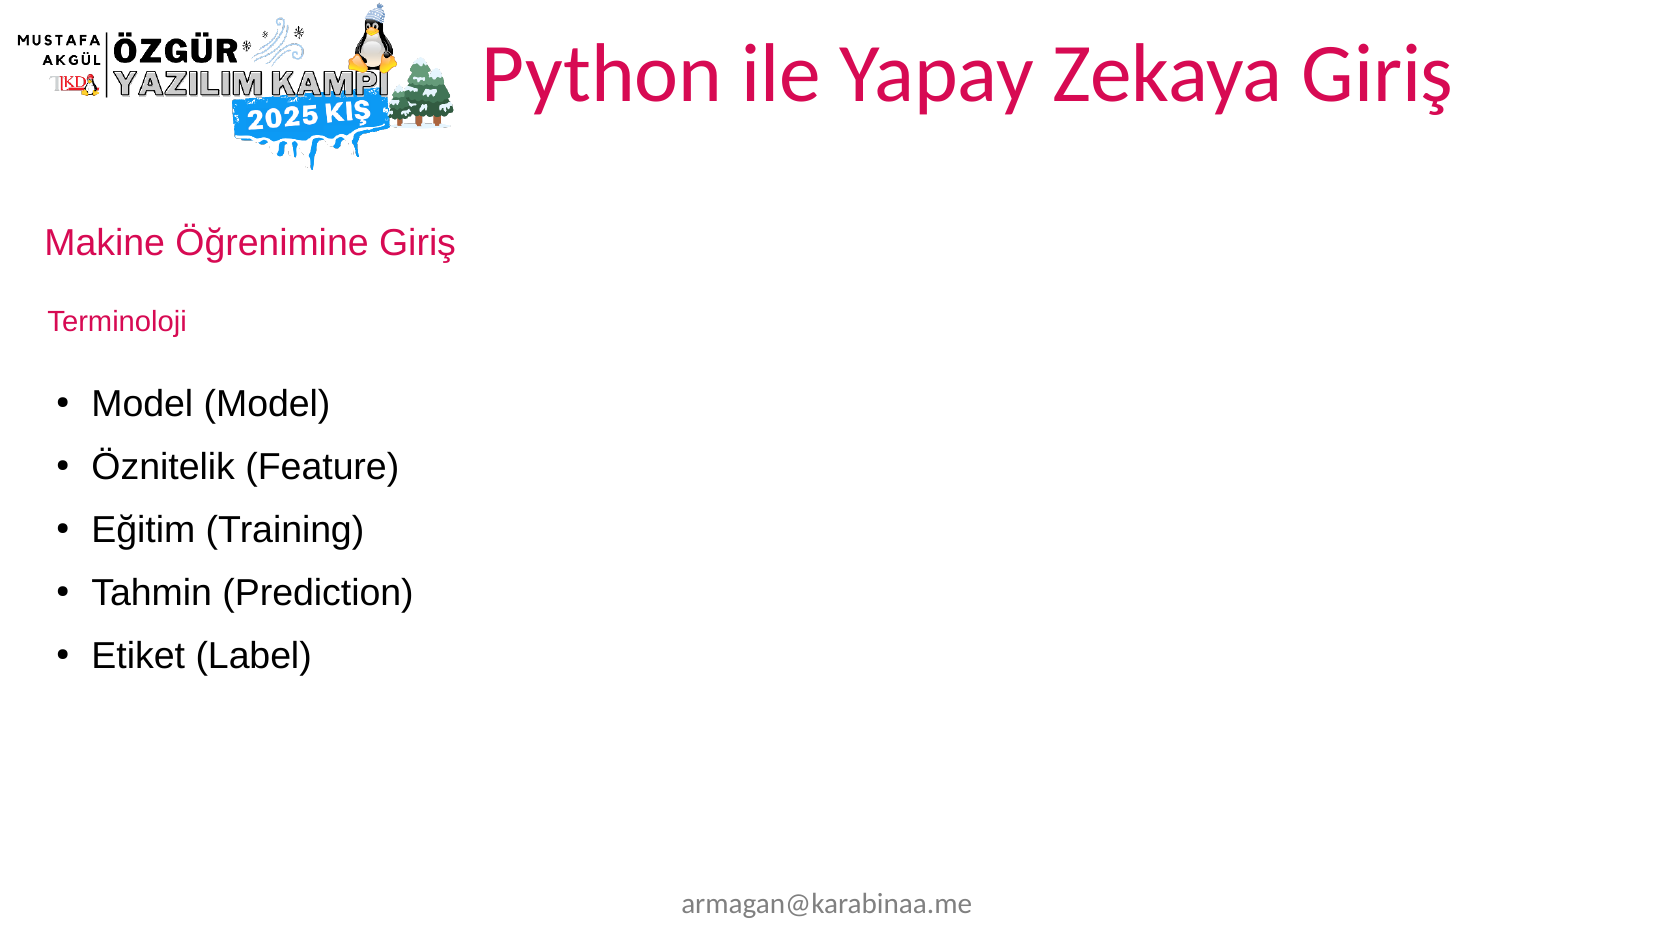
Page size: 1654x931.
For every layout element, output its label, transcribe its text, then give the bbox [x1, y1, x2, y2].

picture [0, 0, 463, 177]
text_box Makine Öğrenimine Giriş [29, 213, 854, 271]
text_box Model (Model) Öznitelik (Feature) Eğitim (Training) Tahmin (Prediction) Etiket (Label) [41, 354, 514, 726]
text_box armagan@karabinaa.me [0, 877, 1654, 928]
text_box Python ile Yapay Zekaya Giriş [467, 10, 1654, 126]
text_box Terminoloji [32, 297, 857, 355]
